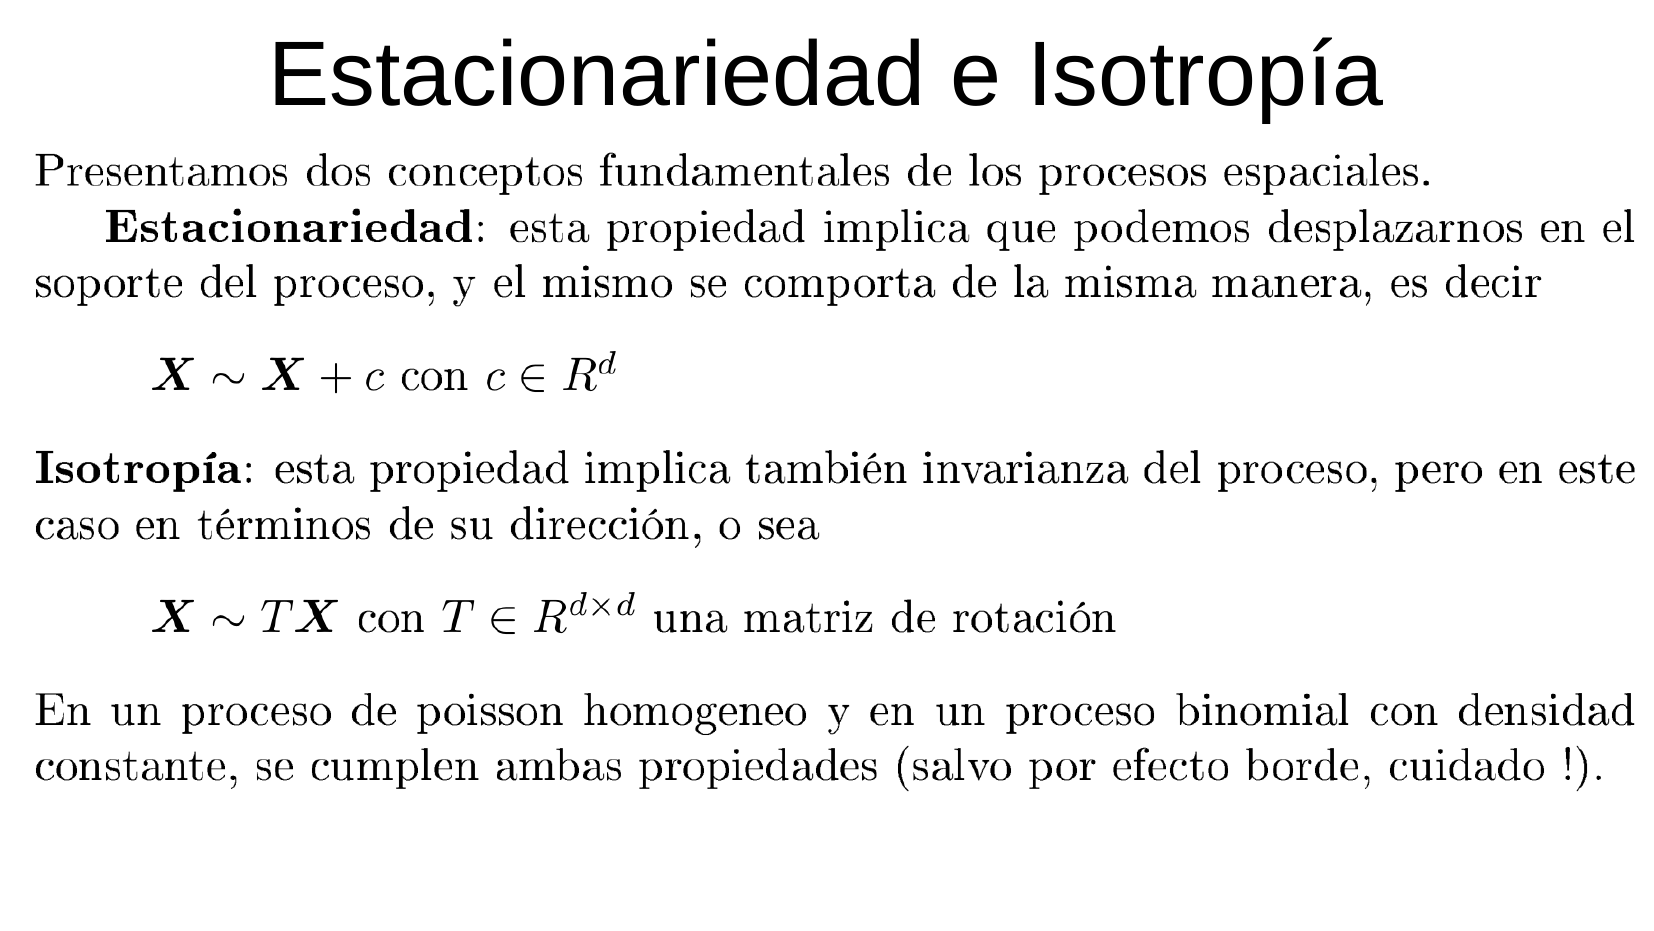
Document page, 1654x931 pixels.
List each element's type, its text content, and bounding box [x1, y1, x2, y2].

picture [8, 139, 1654, 806]
title Estacionariedad e Isotropía [82, 0, 1571, 139]
